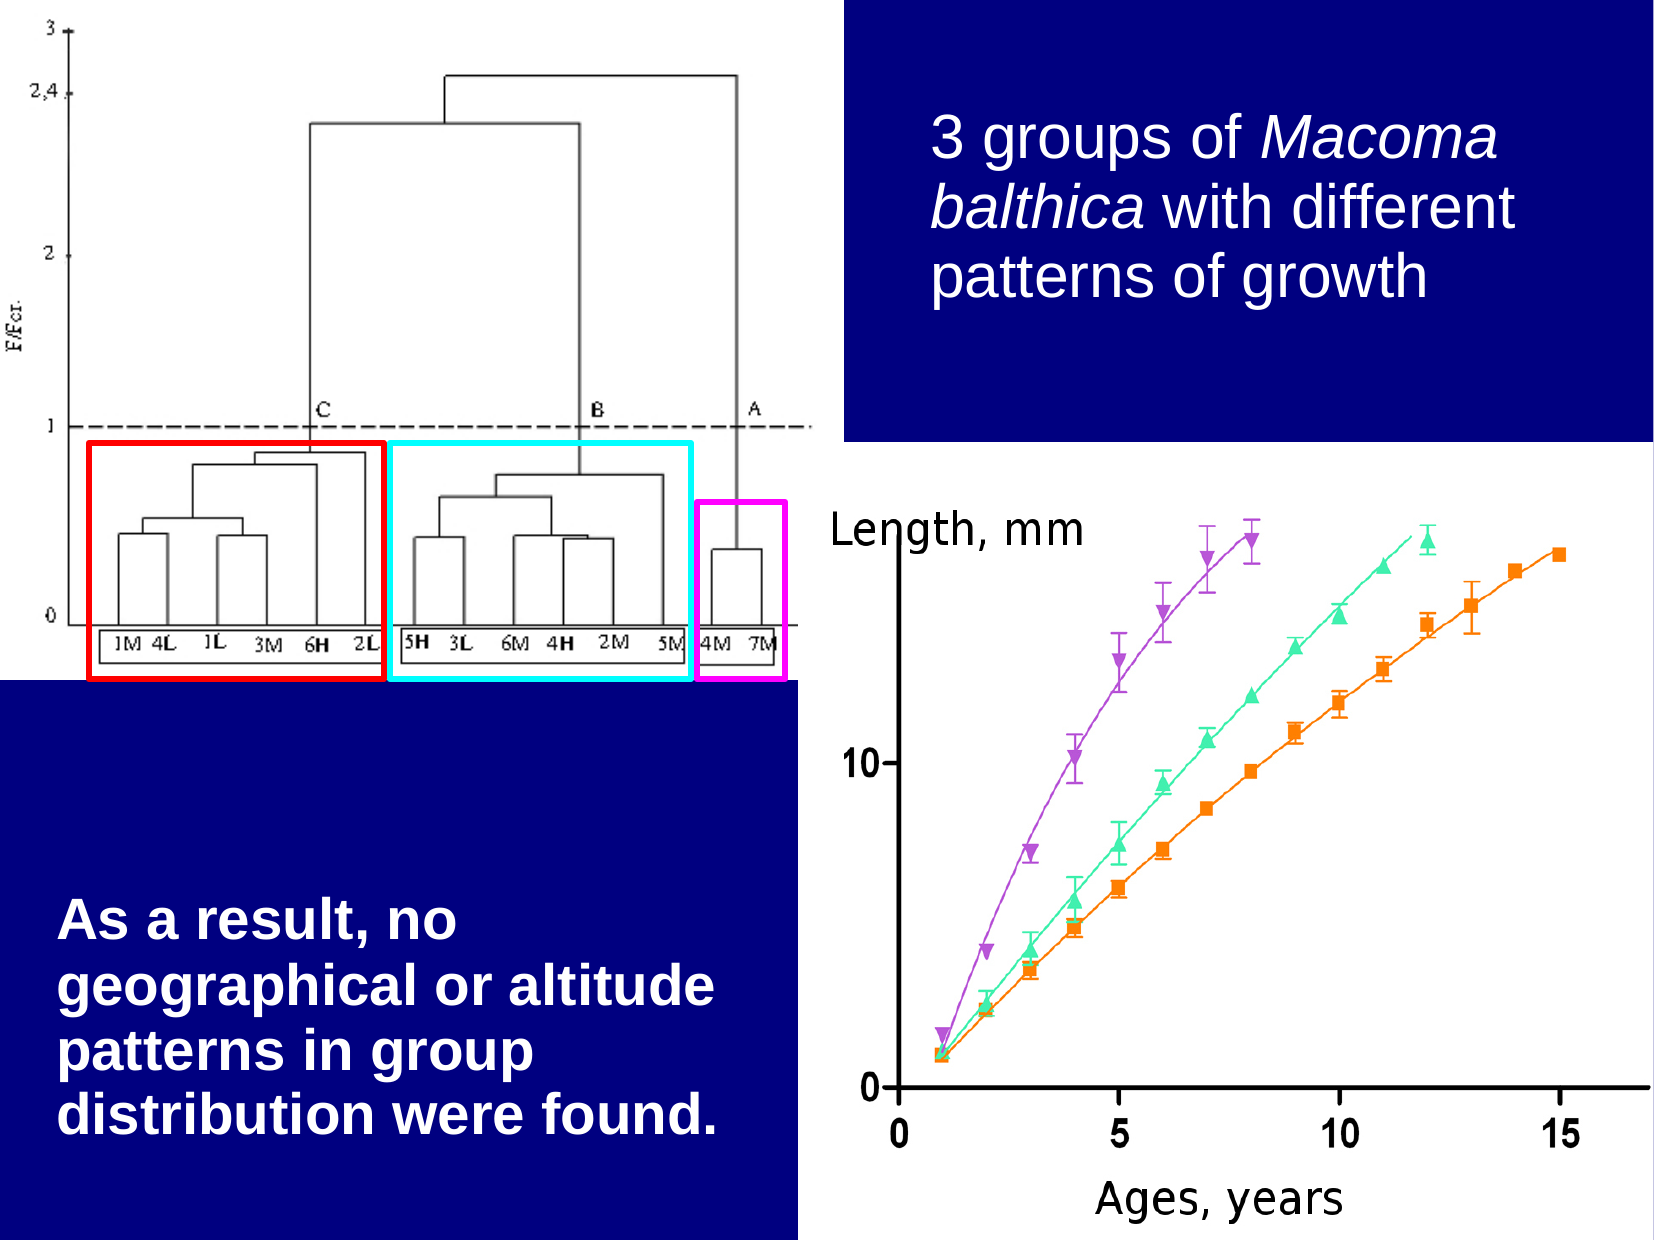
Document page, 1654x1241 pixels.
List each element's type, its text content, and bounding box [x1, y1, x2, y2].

picture [393, 446, 688, 676]
picture [700, 505, 782, 676]
picture [0, 0, 1654, 1240]
picture [92, 446, 381, 676]
text_box 3 groups of Macoma balthica with different patterns of growth [915, 94, 1565, 319]
text_box As a result, no geographical or altitude patterns in group distribution were found. [41, 879, 780, 1235]
